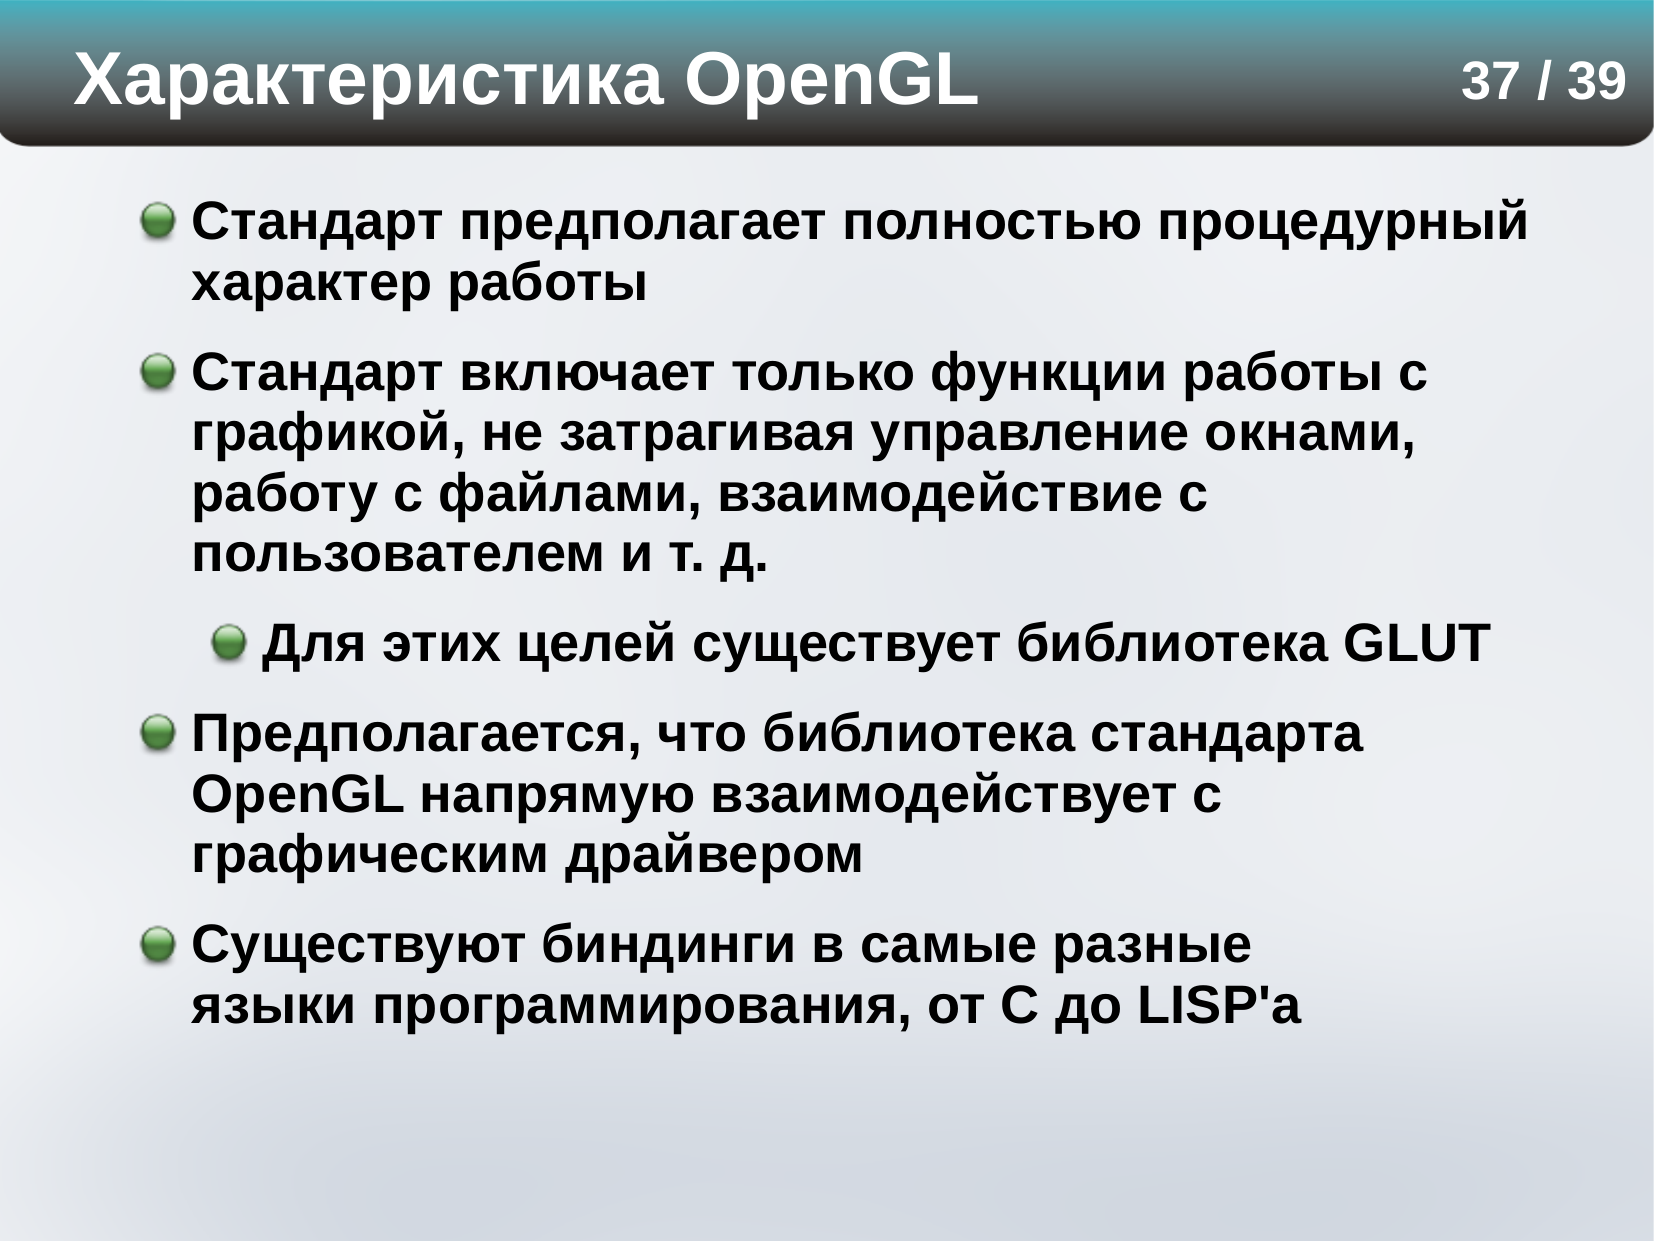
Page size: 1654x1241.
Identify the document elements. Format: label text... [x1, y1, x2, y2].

text_box Характеристика OpenGL [59, 29, 1123, 129]
picture [0, 0, 1654, 1241]
text_box 14 / 39 [1446, 42, 1654, 179]
text_box Стандарт предполагает полностью процедурный характер работы Стандарт включает только функции работы с графикой, не затрагивая управление окнами, работу с файлами, взаимодействие с пользователем и т. д. Для этих целей существует библиотека GLUT Предполагается, что библиотека стандарта OpenGL напрямую взаимодействует с графическим драйвером Существуют биндинги в самые разные языки программирования, от С до LISP'a [118, 183, 1595, 1043]
